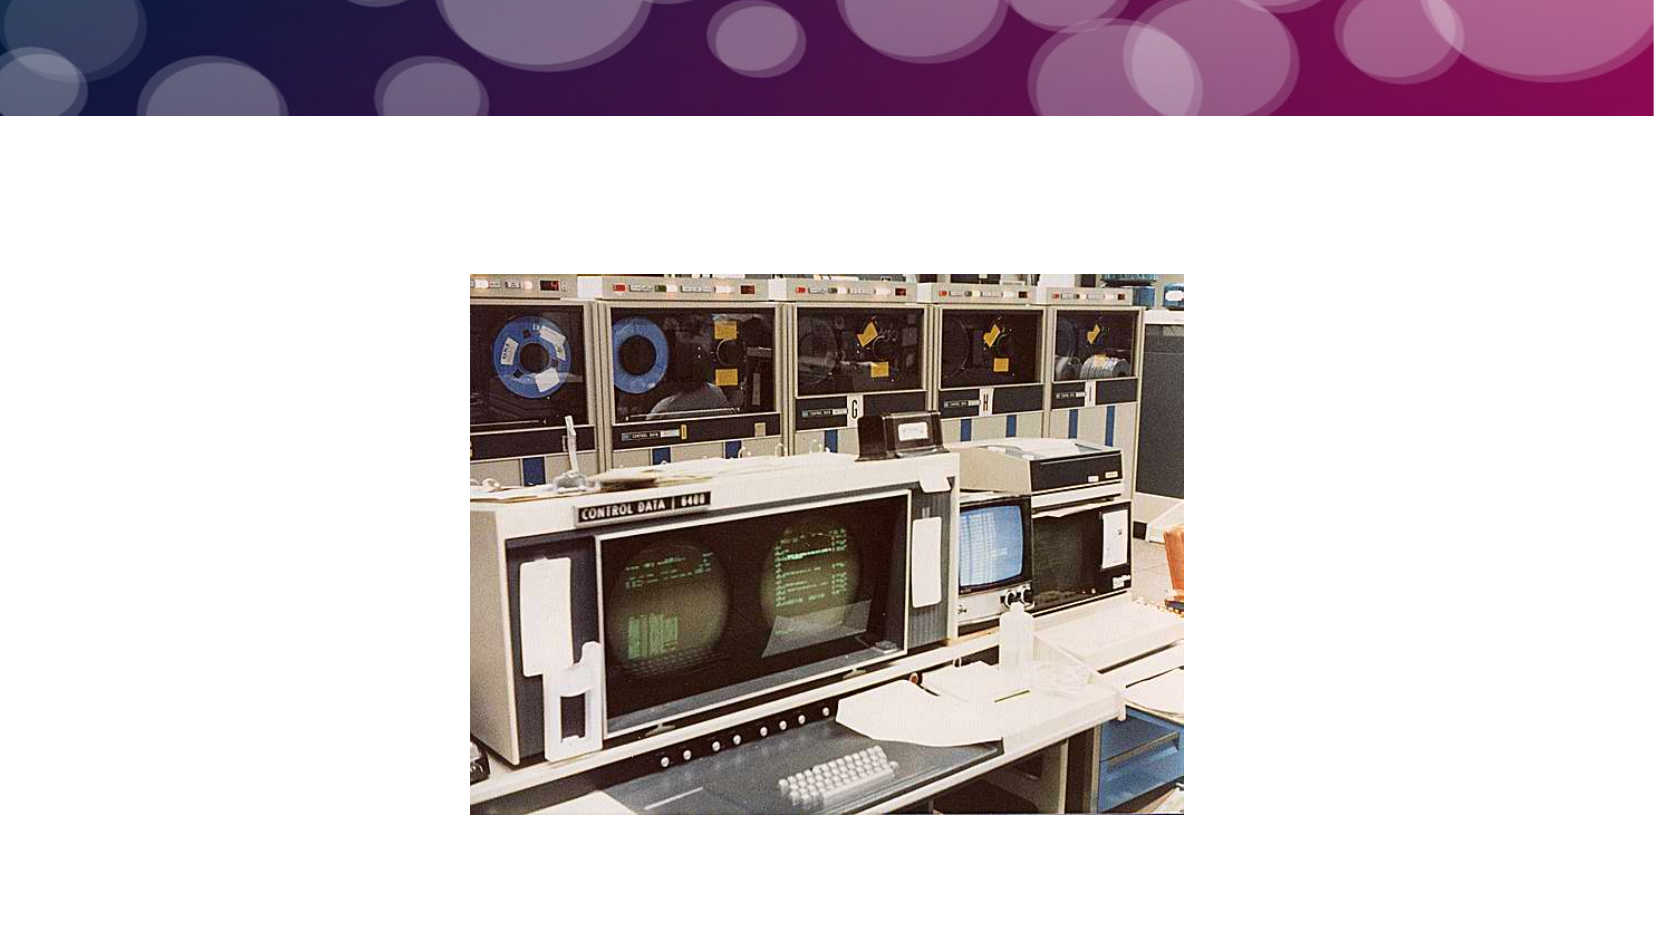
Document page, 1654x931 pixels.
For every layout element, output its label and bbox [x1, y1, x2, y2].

picture [0, 0, 1654, 116]
picture [470, 274, 1184, 815]
